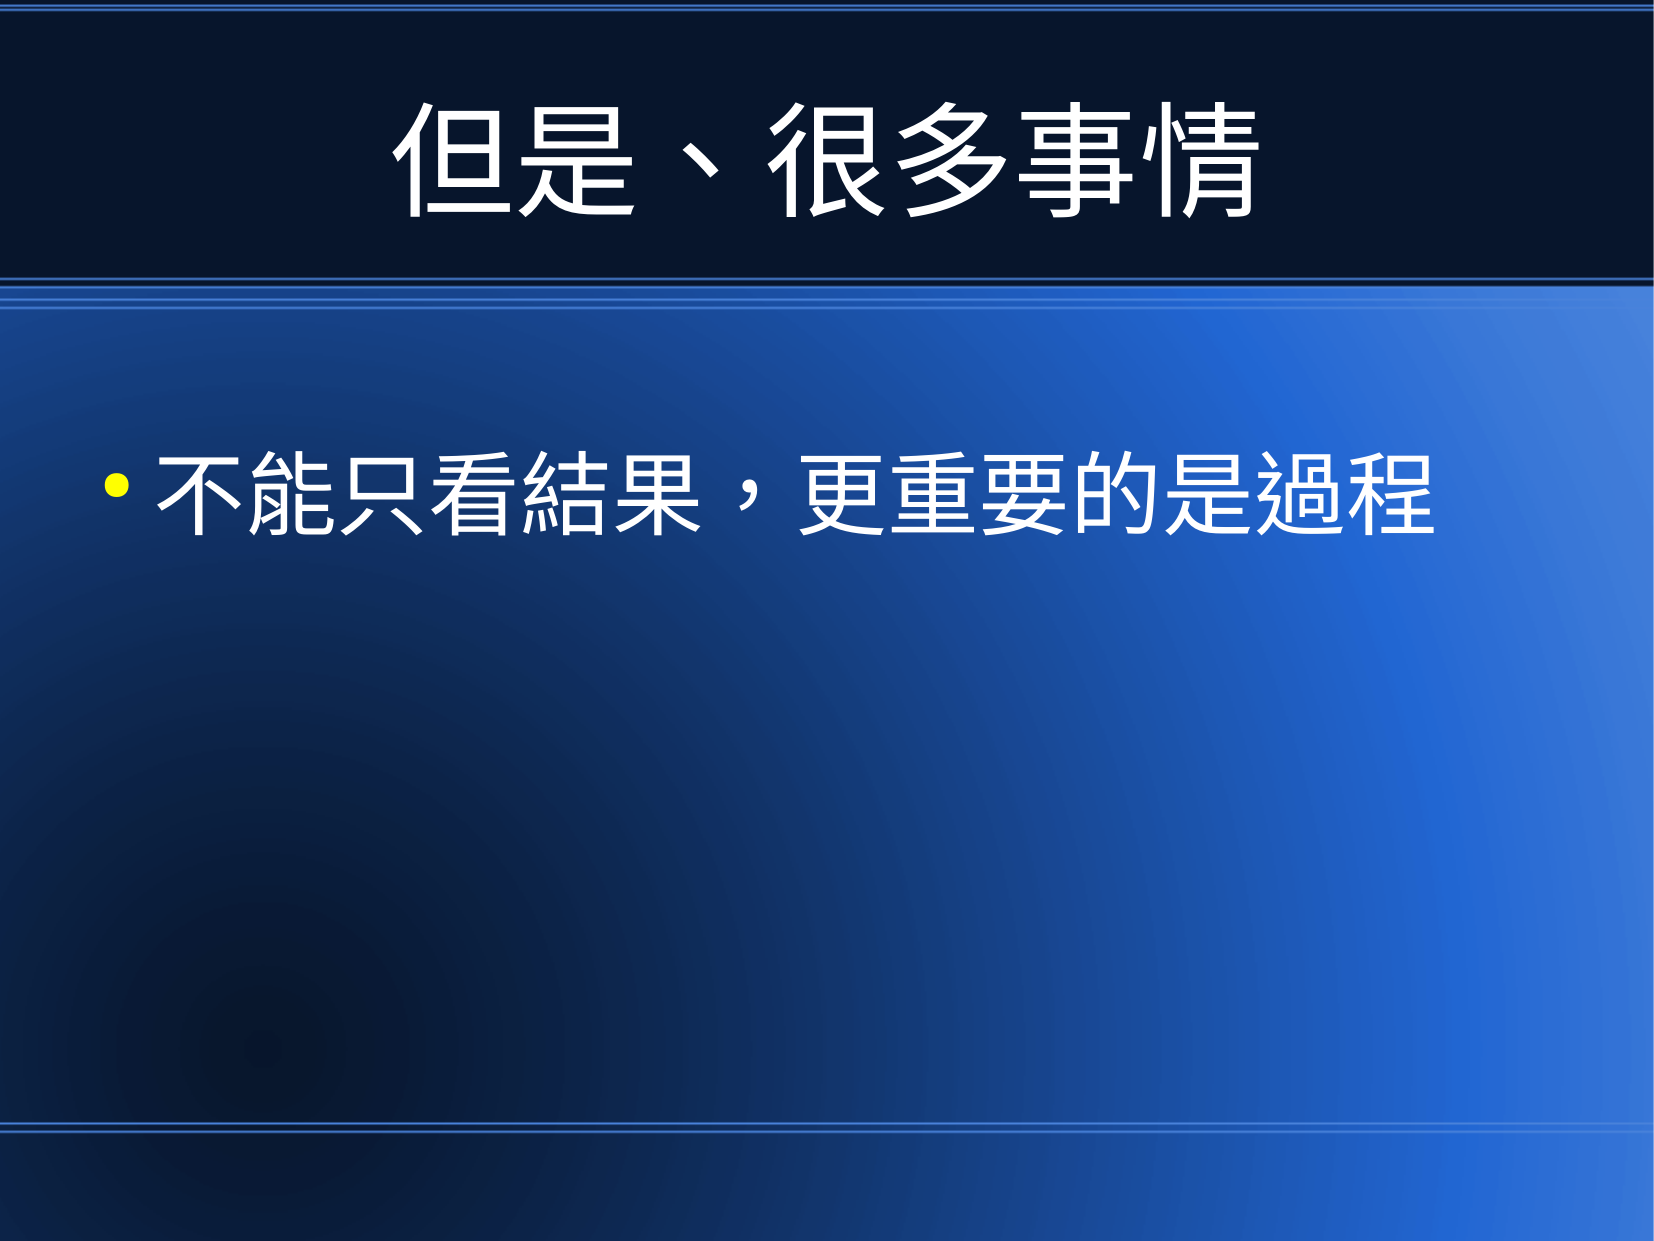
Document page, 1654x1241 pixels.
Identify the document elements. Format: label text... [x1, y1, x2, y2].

title 但是、很多事情 [82, 49, 1571, 257]
list 不能只看結果，更重要的是過程 [82, 355, 1571, 1241]
picture [0, 0, 1654, 1241]
